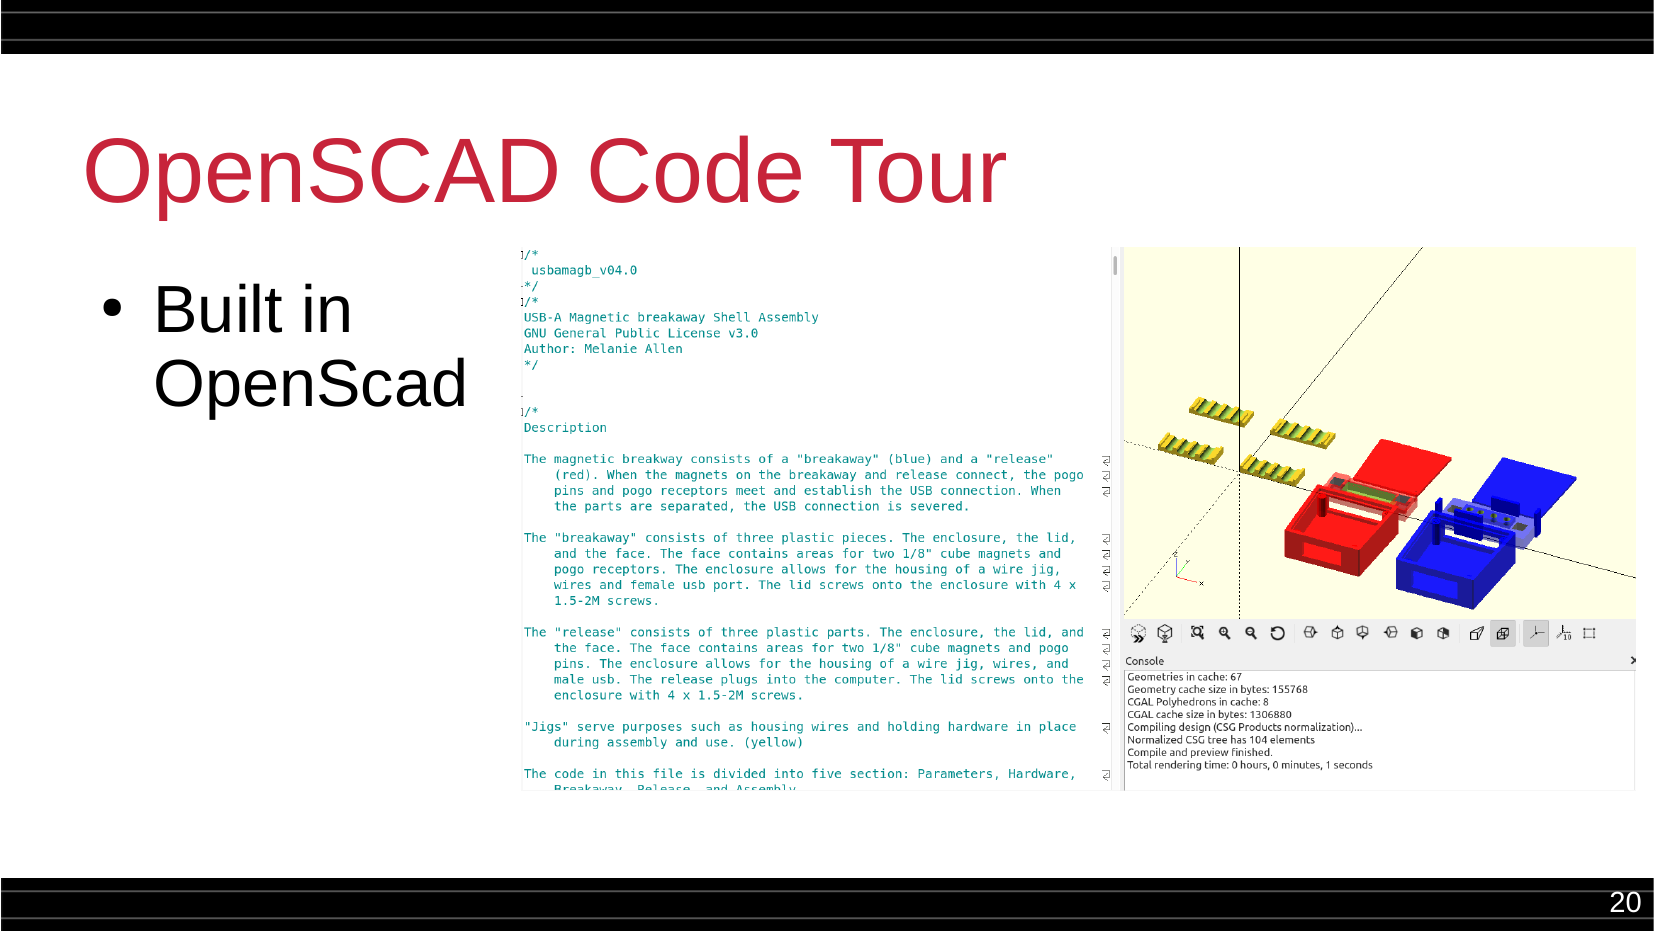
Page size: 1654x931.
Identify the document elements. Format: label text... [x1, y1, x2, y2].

title OpenSCAD Code Tour [82, 92, 1571, 249]
picture [1, 878, 1654, 931]
picture [521, 247, 1636, 791]
list Built in OpenScad [82, 271, 481, 826]
picture [1, 0, 1654, 54]
